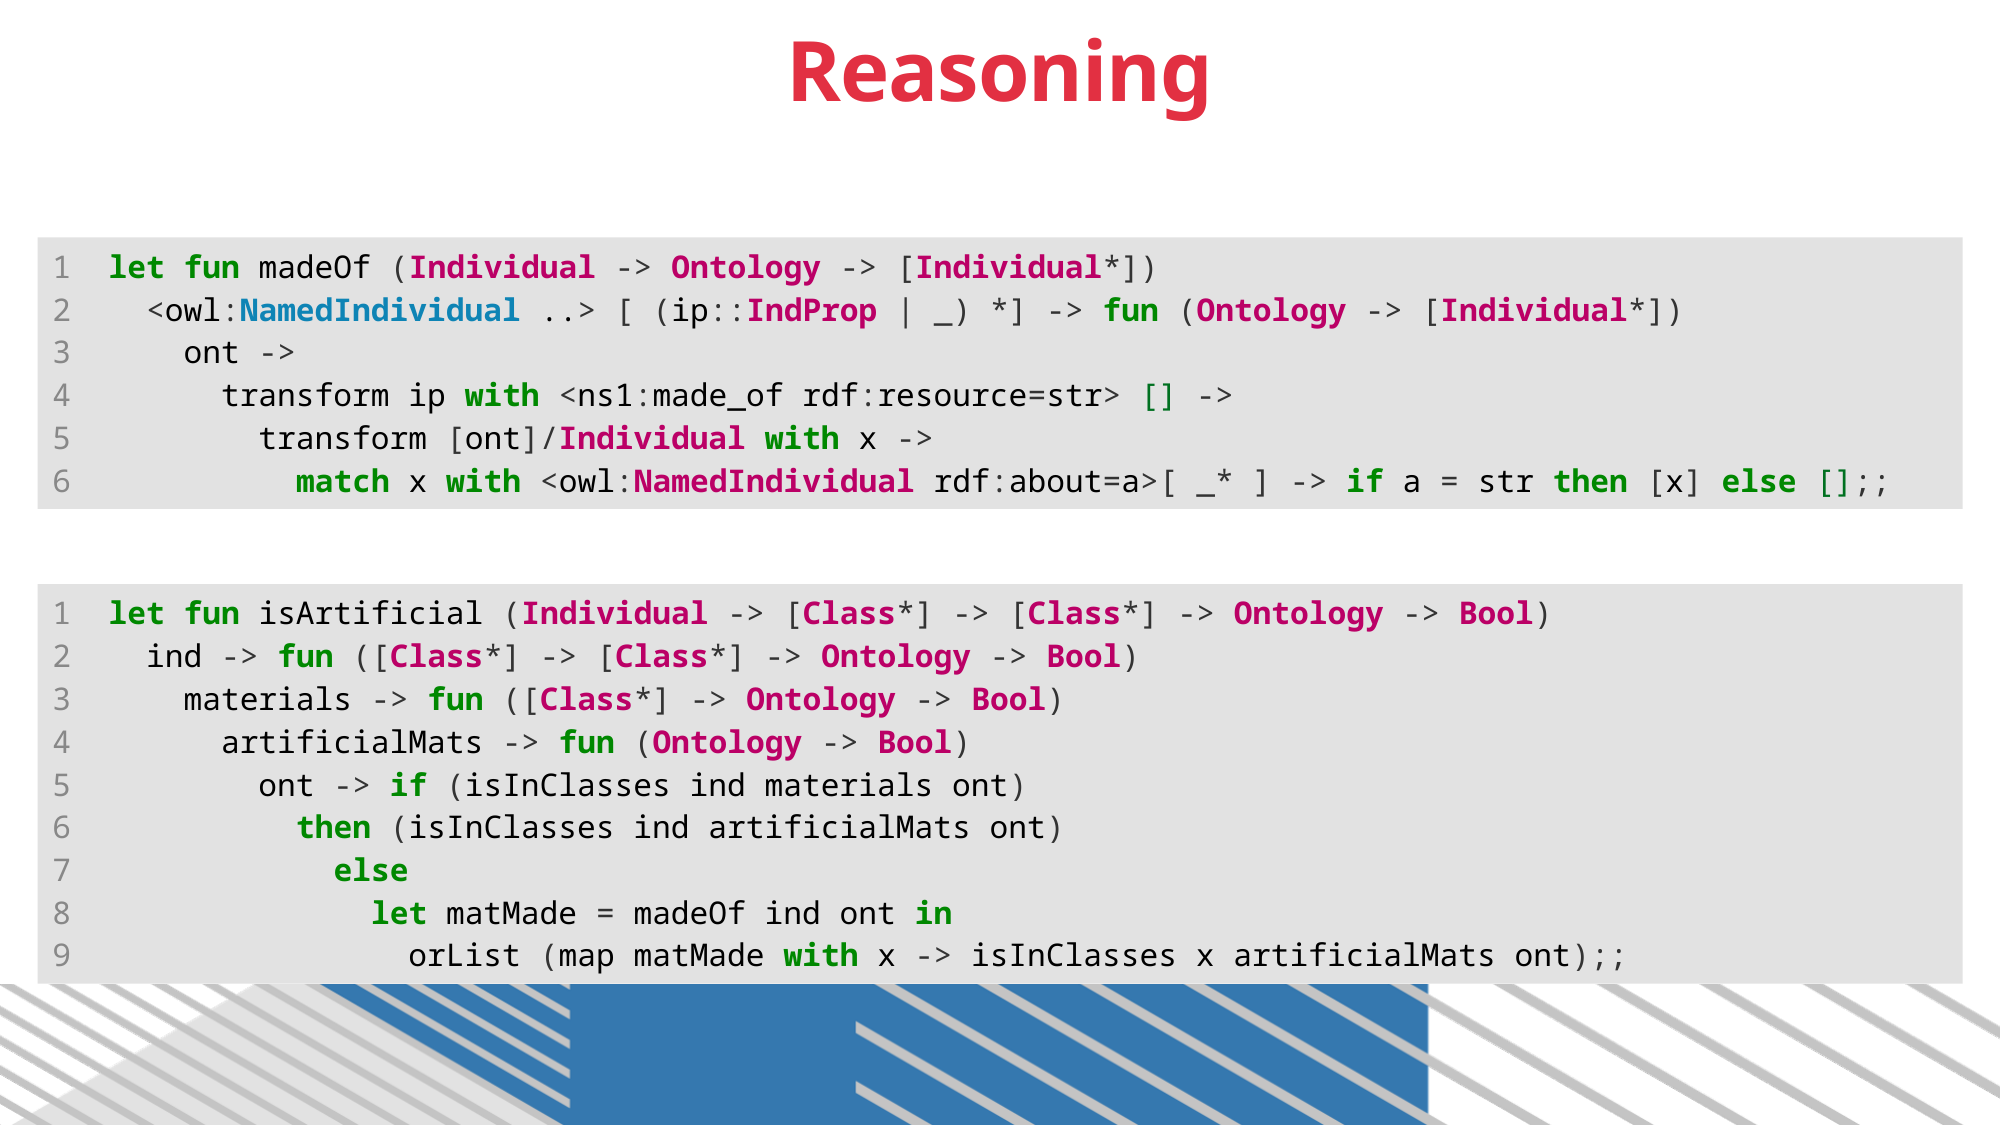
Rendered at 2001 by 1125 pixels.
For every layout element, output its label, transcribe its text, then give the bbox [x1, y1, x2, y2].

title Reasoning [0, 11, 2000, 207]
picture [0, 984, 2000, 1125]
text_box 1 let fun isArtificial (Individual -> [Class*] -> [Class*] -> Ontology -> Bool) 2 ind -> fun ([Class*] -> [Class*] -> Ontology -> Bool) 3 materials -> fun ([Class*] -> Ontology -> Bool) 4 artificialMats -> fun (Ontology -> Bool) 5 ont -> if (isInClasses ind materials ont) 6 then (isInClasses ind artificialMats ont) 7 else 8 let matMade = madeOf ind ont in 9 orList (map matMade with x -> isInClasses x artificialMats ont);; [37, 584, 1963, 944]
text_box 1 let fun madeOf (Individual -> Ontology -> [Individual*]) 2 <owl:NamedIndividual ..> [ (ip::IndProp | _) *] -> fun (Ontology -> [Individual*]) 3 ont -> 4 transform ip with <ns1:made_of rdf:resource=str> [] -> 5 transform [ont]/Individual with x -> 6 match x with <owl:NamedIndividual rdf:about=a>[ _* ] -> if a = str then [x] else [];; [37, 237, 1963, 482]
